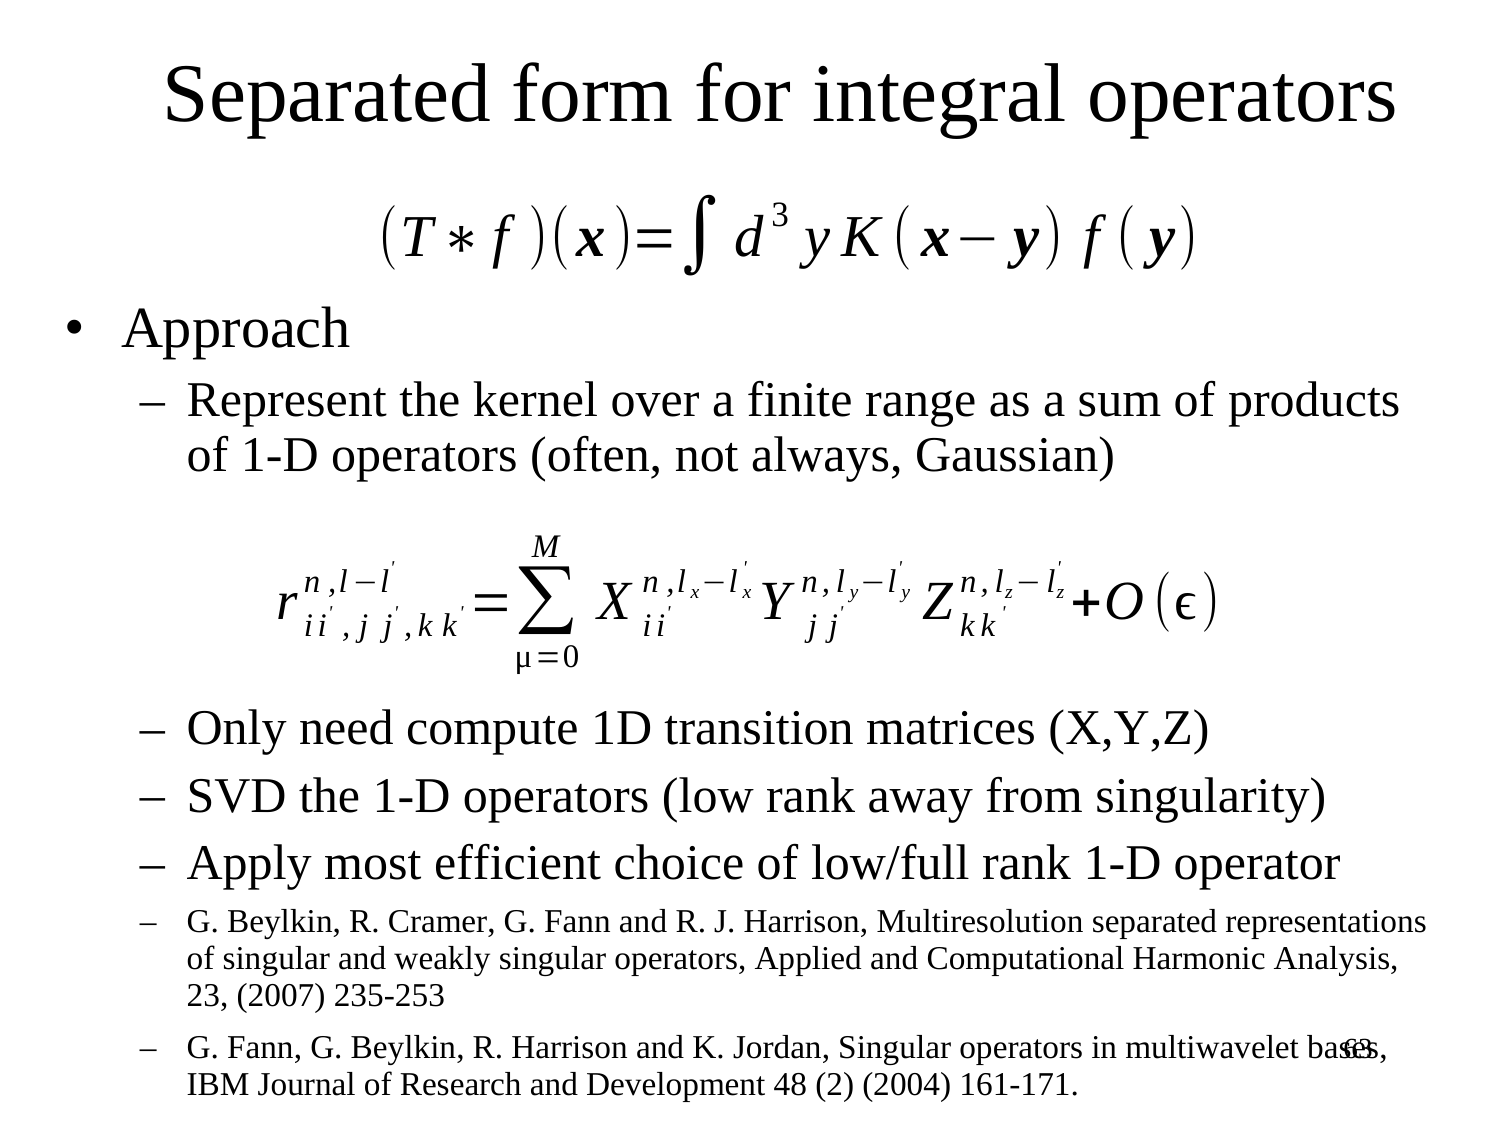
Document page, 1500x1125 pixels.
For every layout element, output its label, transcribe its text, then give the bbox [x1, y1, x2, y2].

title Separated form for integral operators [62, 0, 1500, 188]
chart [363, 189, 1215, 280]
chart [262, 526, 1235, 676]
list Approach Represent the kernel over a finite range as a sum of products of 1-D operators (often, not always, Gaussian) Only need compute 1D transition matrices (X,Y,Z) SVD the 1-D operators (low rank away from singularity) Apply most efficient choice of low/full rank 1-D operator G. Beylkin, R. Cramer, G. Fann and R. J. Harrison, Multiresolution separated representations of singular and weakly singular operators, Applied and Computational Harmonic Analysis, 23, (2007) 235-253 G. Fann, G. Beylkin, R. Harrison and K. Jordan, Singular operators in multiwavelet bases, IBM Journal of Research and Development 48 (2) (2004) 161-171. [50, 287, 1463, 1125]
